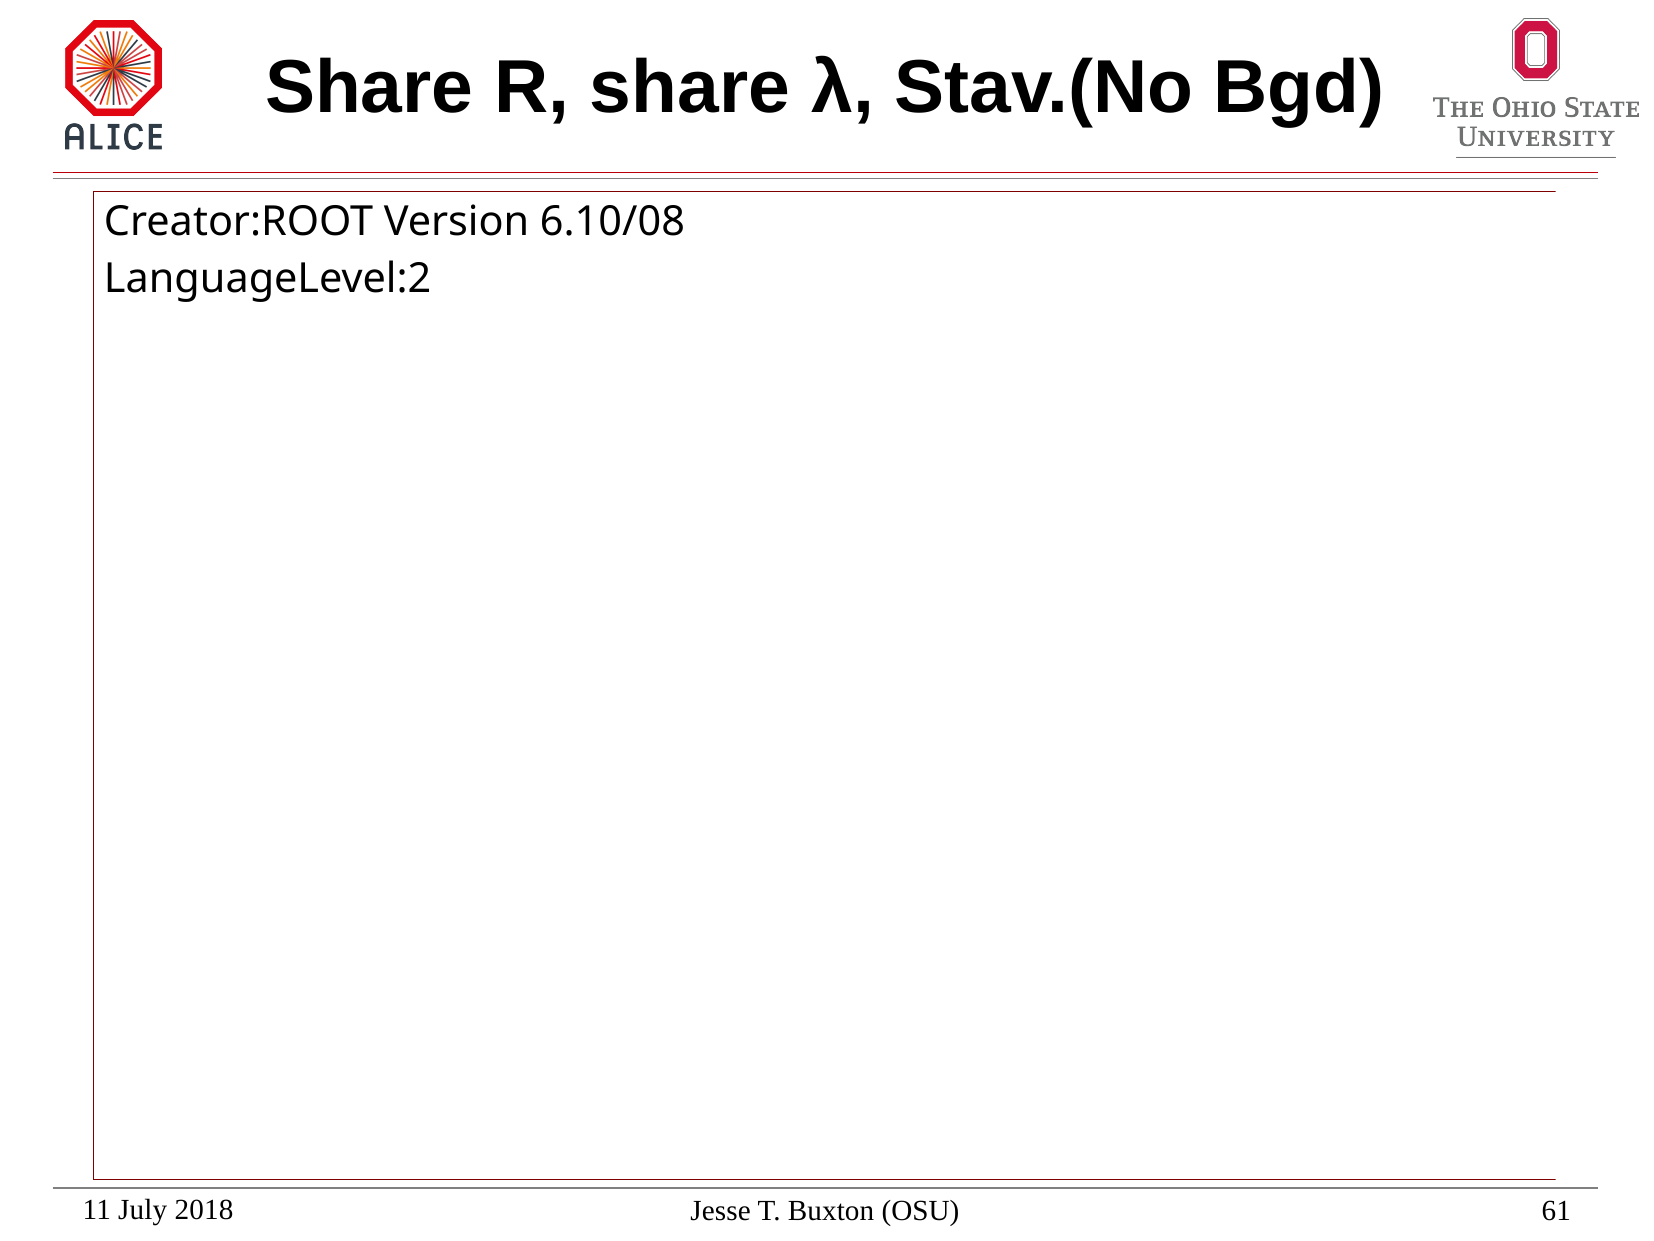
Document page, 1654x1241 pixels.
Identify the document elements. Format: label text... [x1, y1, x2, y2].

title Share R, share λ, Stav.(No Bgd) [137, 1, 1513, 172]
picture [1513, 5, 1642, 171]
picture [65, 20, 137, 150]
picture [90, 188, 1556, 1180]
